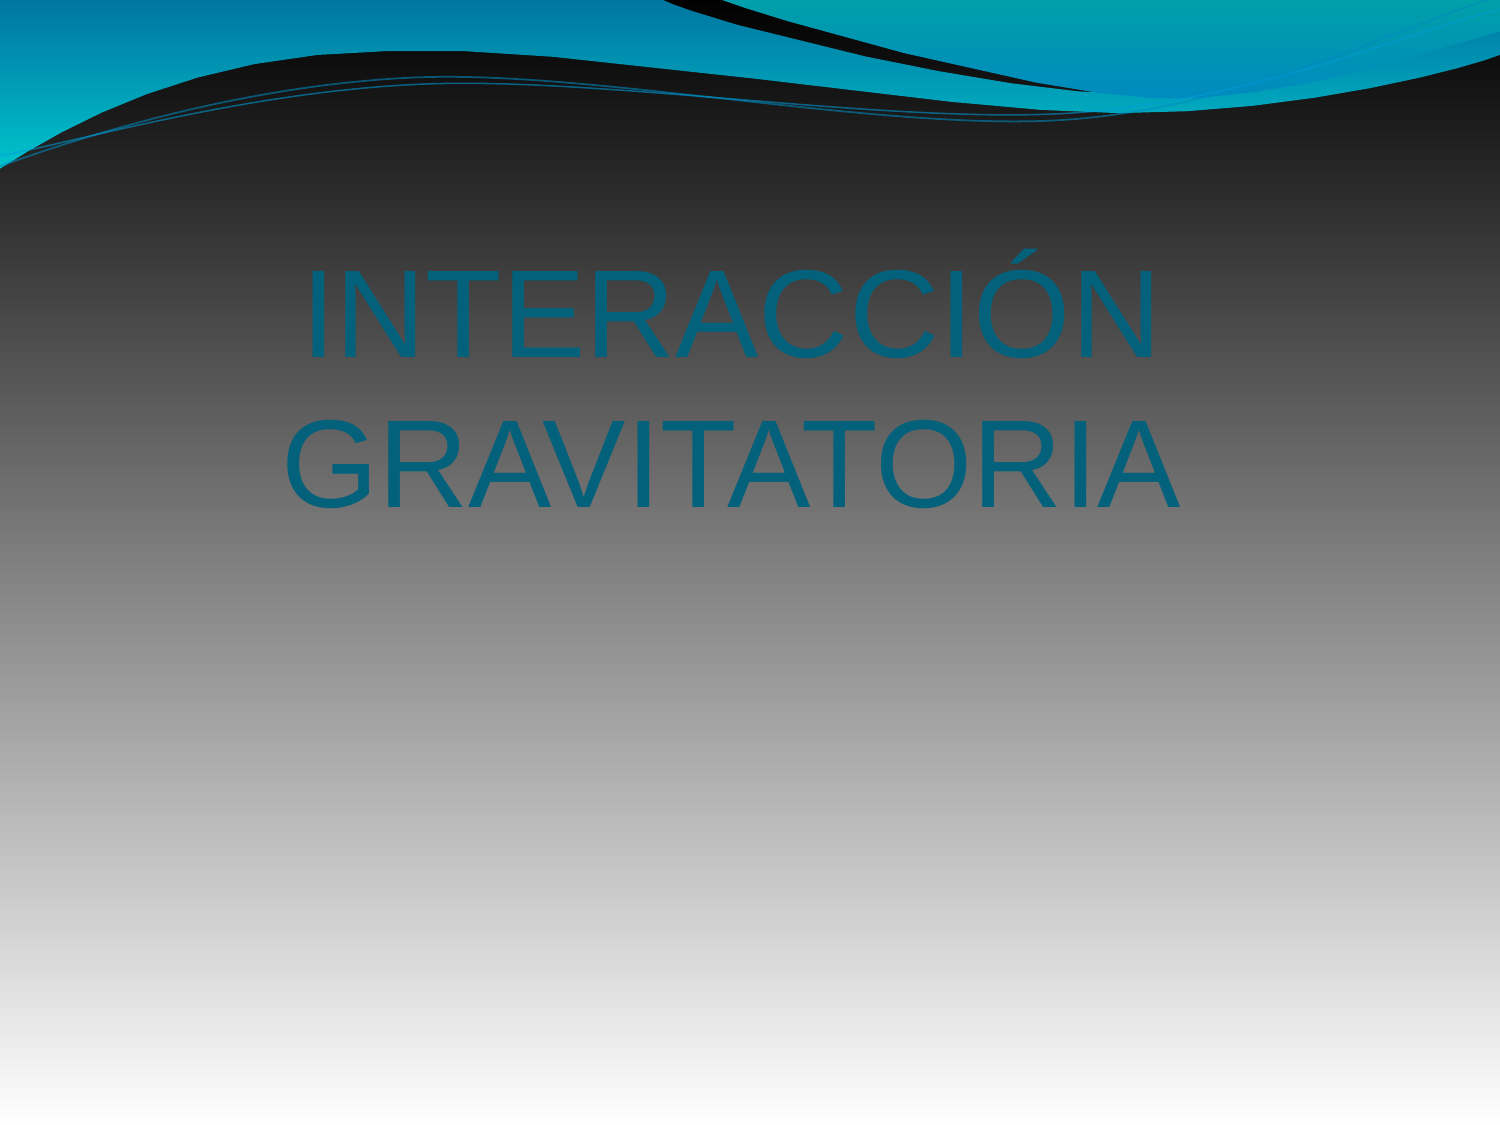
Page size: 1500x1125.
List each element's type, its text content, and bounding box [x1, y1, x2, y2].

subtitle [87, 529, 1376, 818]
title INTERACCIÓN GRAVITATORIA [87, 224, 1376, 525]
